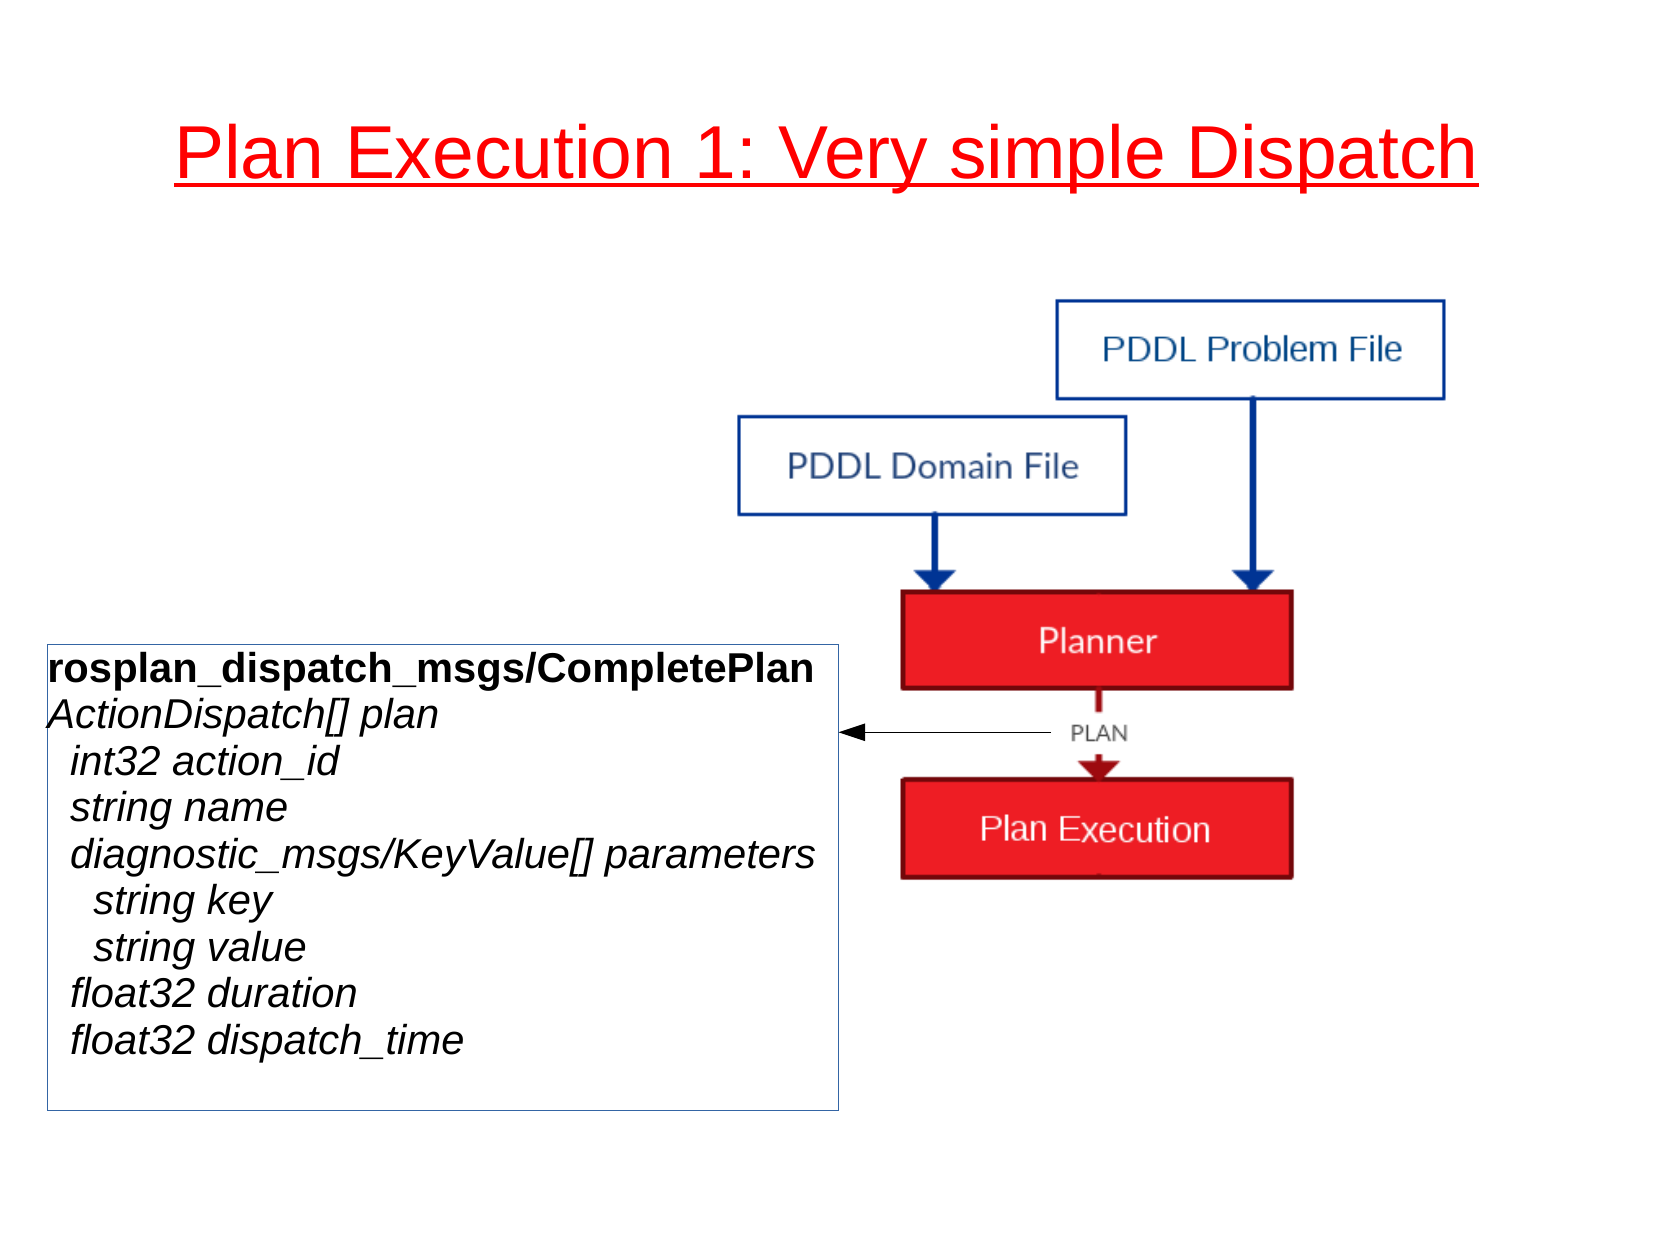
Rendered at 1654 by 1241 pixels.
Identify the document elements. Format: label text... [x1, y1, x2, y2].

title Plan Execution 1: Very simple Dispatch [82, 49, 1571, 257]
subtitle rosplan_dispatch_msgs/CompletePlan ActionDispatch[] plan int32 action_id string name diagnostic_msgs/KeyValue[] parameters string key string value float32 duration float32 dispatch_time [47, 644, 839, 1111]
picture [723, 280, 1454, 898]
